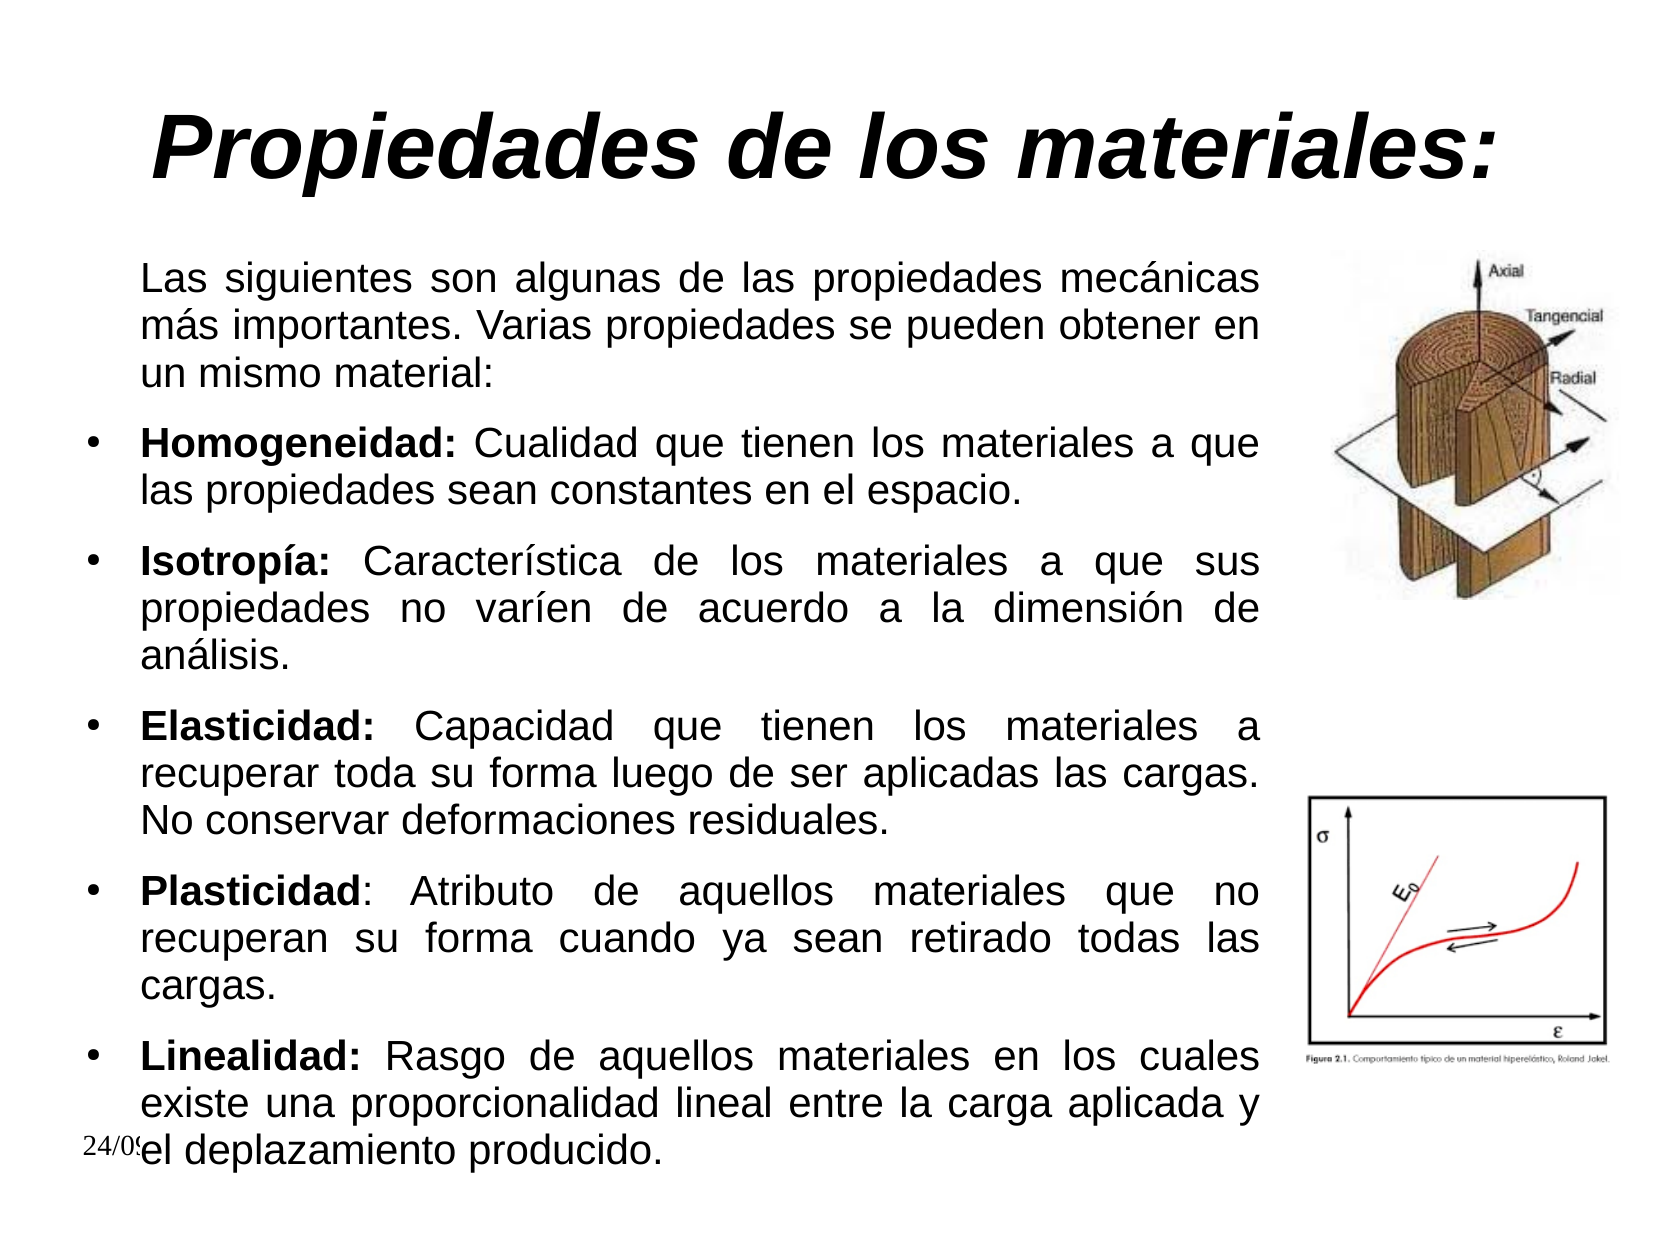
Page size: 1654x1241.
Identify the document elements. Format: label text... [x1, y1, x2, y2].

picture [1305, 794, 1611, 1066]
title Propiedades de los materiales: [82, 43, 1571, 251]
picture [1317, 250, 1621, 601]
list Las siguientes son algunas de las propiedades mecánicas más importantes. Varias propiedades se pueden obtener en un mismo material: Homogeneidad: Cualidad que tienen los materiales a que las propiedades sean constantes en el espacio. Isotropía: Característica de los materiales a que sus propiedades no varíen de acuerdo a la dimensión de análisis. Elasticidad: Capacidad que tienen los materiales a recuperar toda su forma luego de ser aplicadas las cargas. No conservar deformaciones residuales. Plasticidad: Atributo de aquellos materiales que no recuperan su forma cuando ya sean retirado todas las cargas. Linealidad: Rasgo de aquellos materiales en los cuales existe una proporcionalidad lineal entre la carga aplicada y el deplazamiento producido. [82, 255, 1261, 1186]
